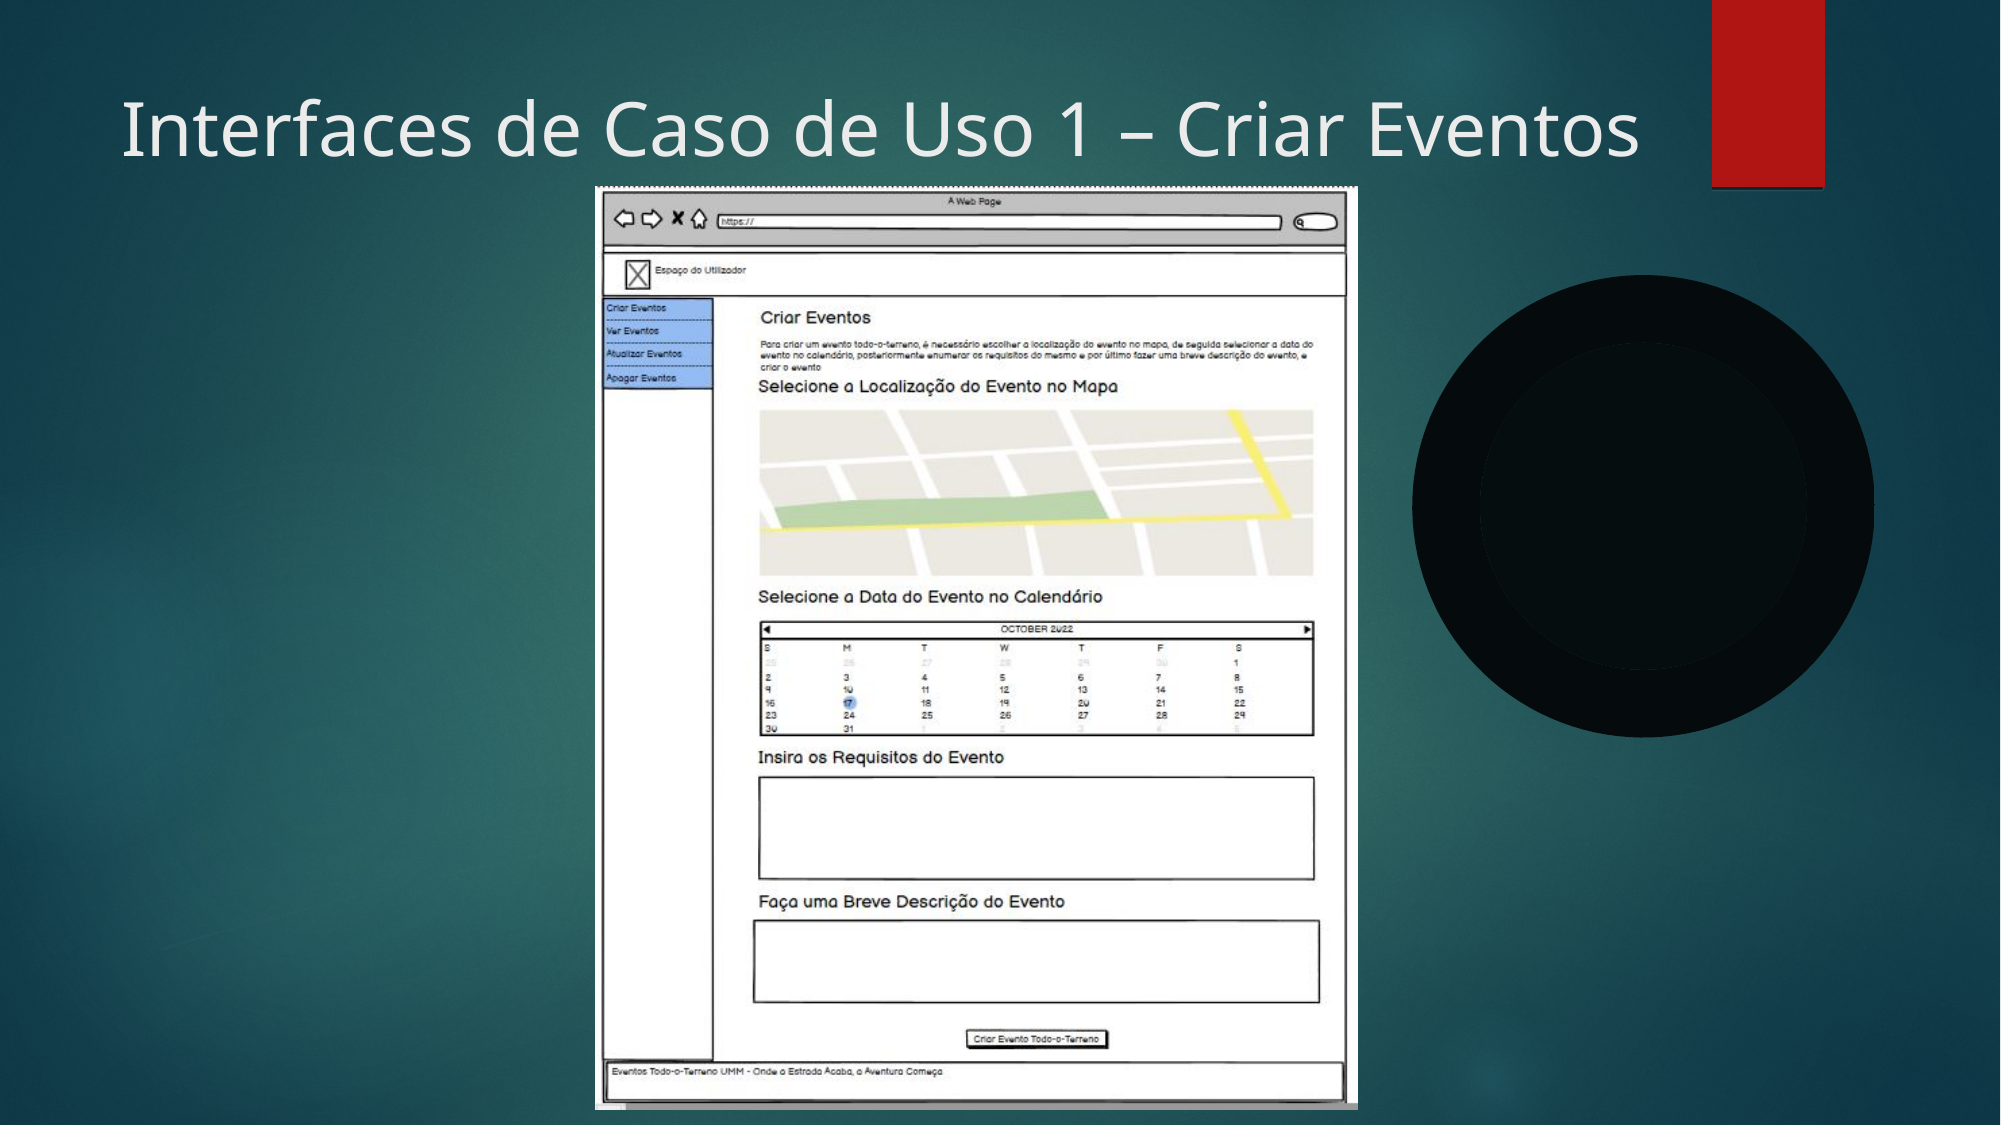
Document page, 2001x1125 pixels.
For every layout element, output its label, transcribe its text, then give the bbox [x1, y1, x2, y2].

title Interfaces de Caso de Uso 1 – Criar Eventos [106, 74, 1866, 305]
picture [595, 186, 1358, 1110]
